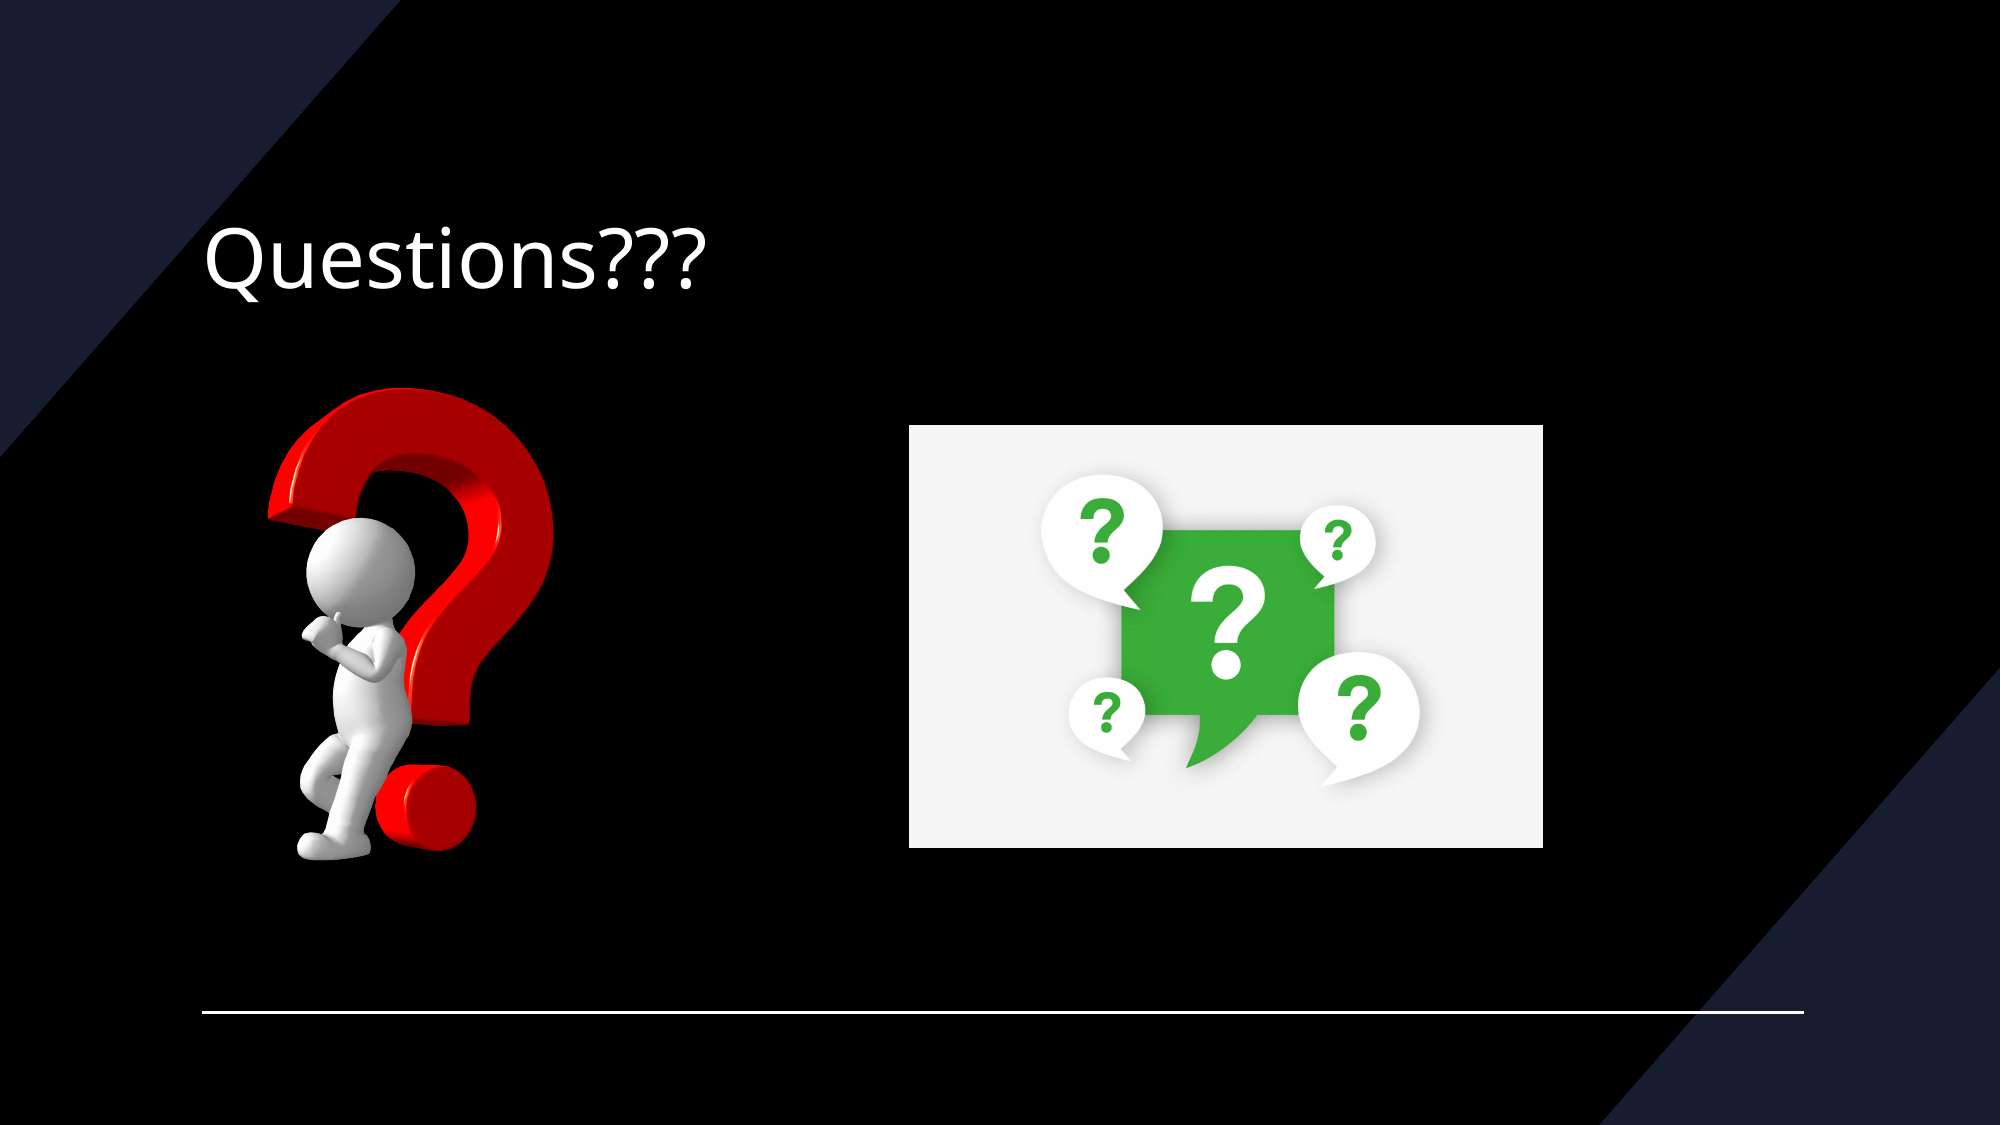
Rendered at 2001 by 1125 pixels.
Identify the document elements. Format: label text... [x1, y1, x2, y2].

picture [909, 425, 1543, 848]
picture [152, 379, 640, 868]
title Questions??? [187, 143, 1813, 367]
